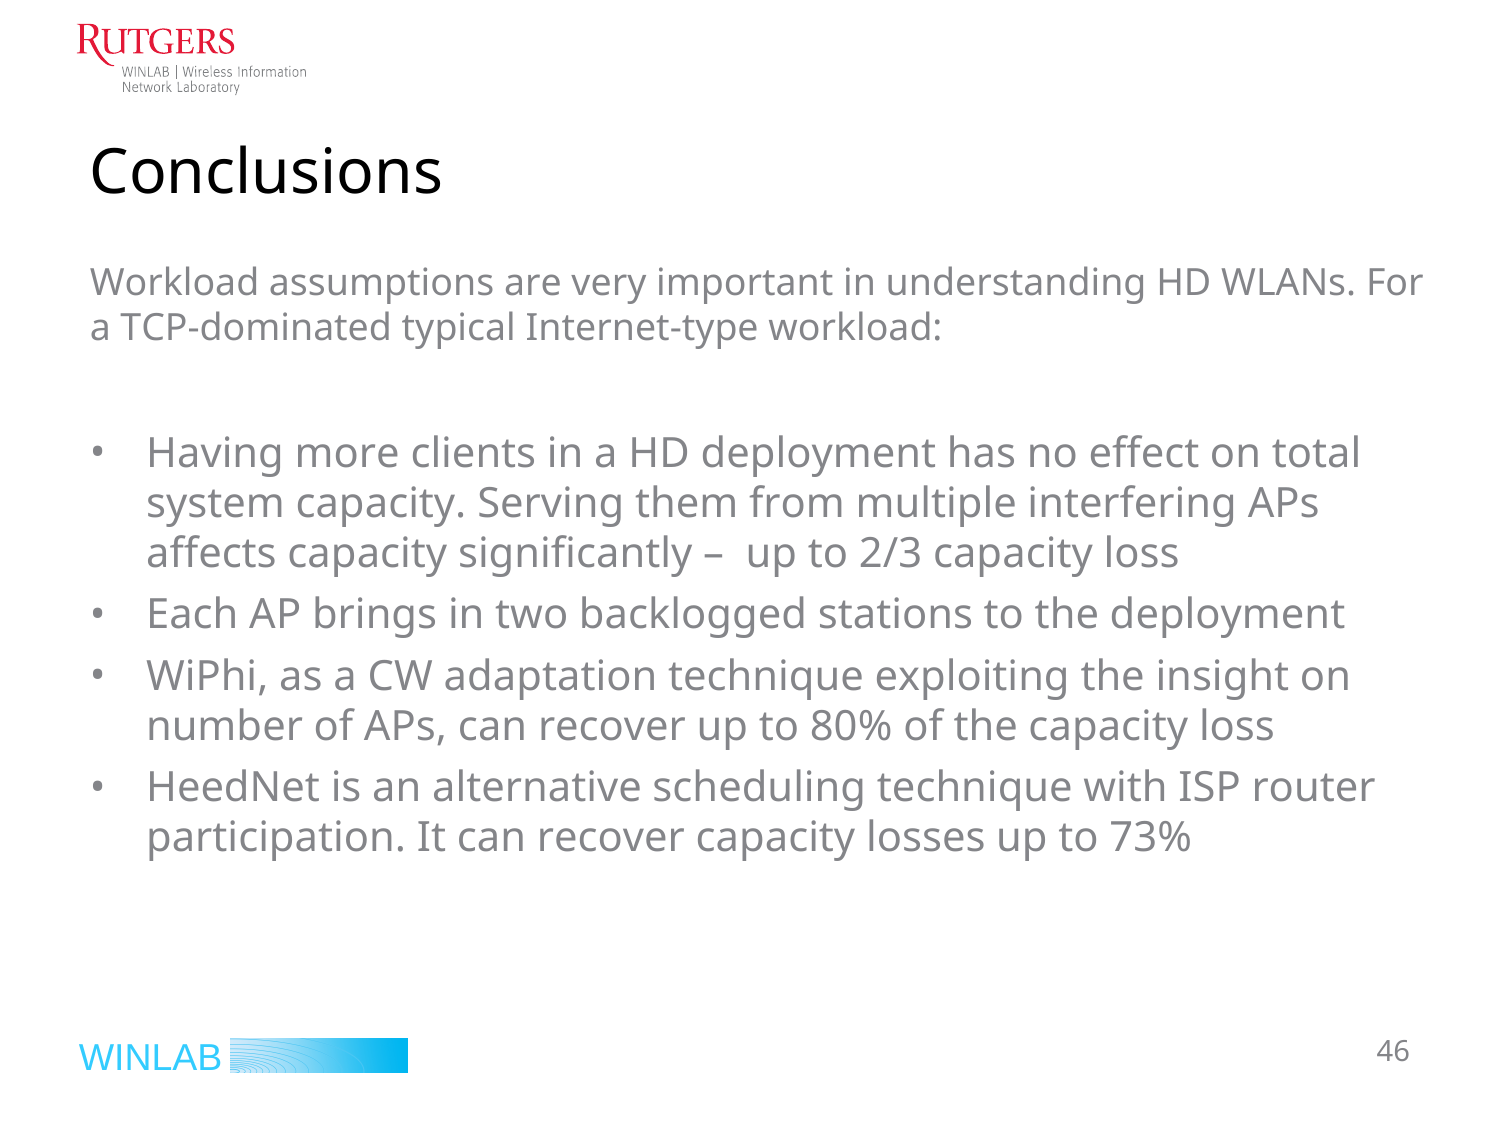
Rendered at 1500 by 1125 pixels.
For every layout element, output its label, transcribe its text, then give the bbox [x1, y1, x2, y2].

picture [230, 1038, 383, 1073]
title Conclusions [75, 99, 1426, 238]
list Workload assumptions are very important in understanding HD WLANs. For a TCP-dominated typical Internet-type workload: Having more clients in a HD deployment has no effect on total system capacity. Serving them from multiple interfering APs affects capacity significantly – up to 2/3 capacity loss Each AP brings in two backlogged stations to the deployment WiPhi, as a CW adaptation technique exploiting the insight on number of APs, can recover up to 80% of the capacity loss HeedNet is an alternative scheduling technique with ISP router participation. It can recover capacity losses up to 73% [75, 249, 1463, 1013]
